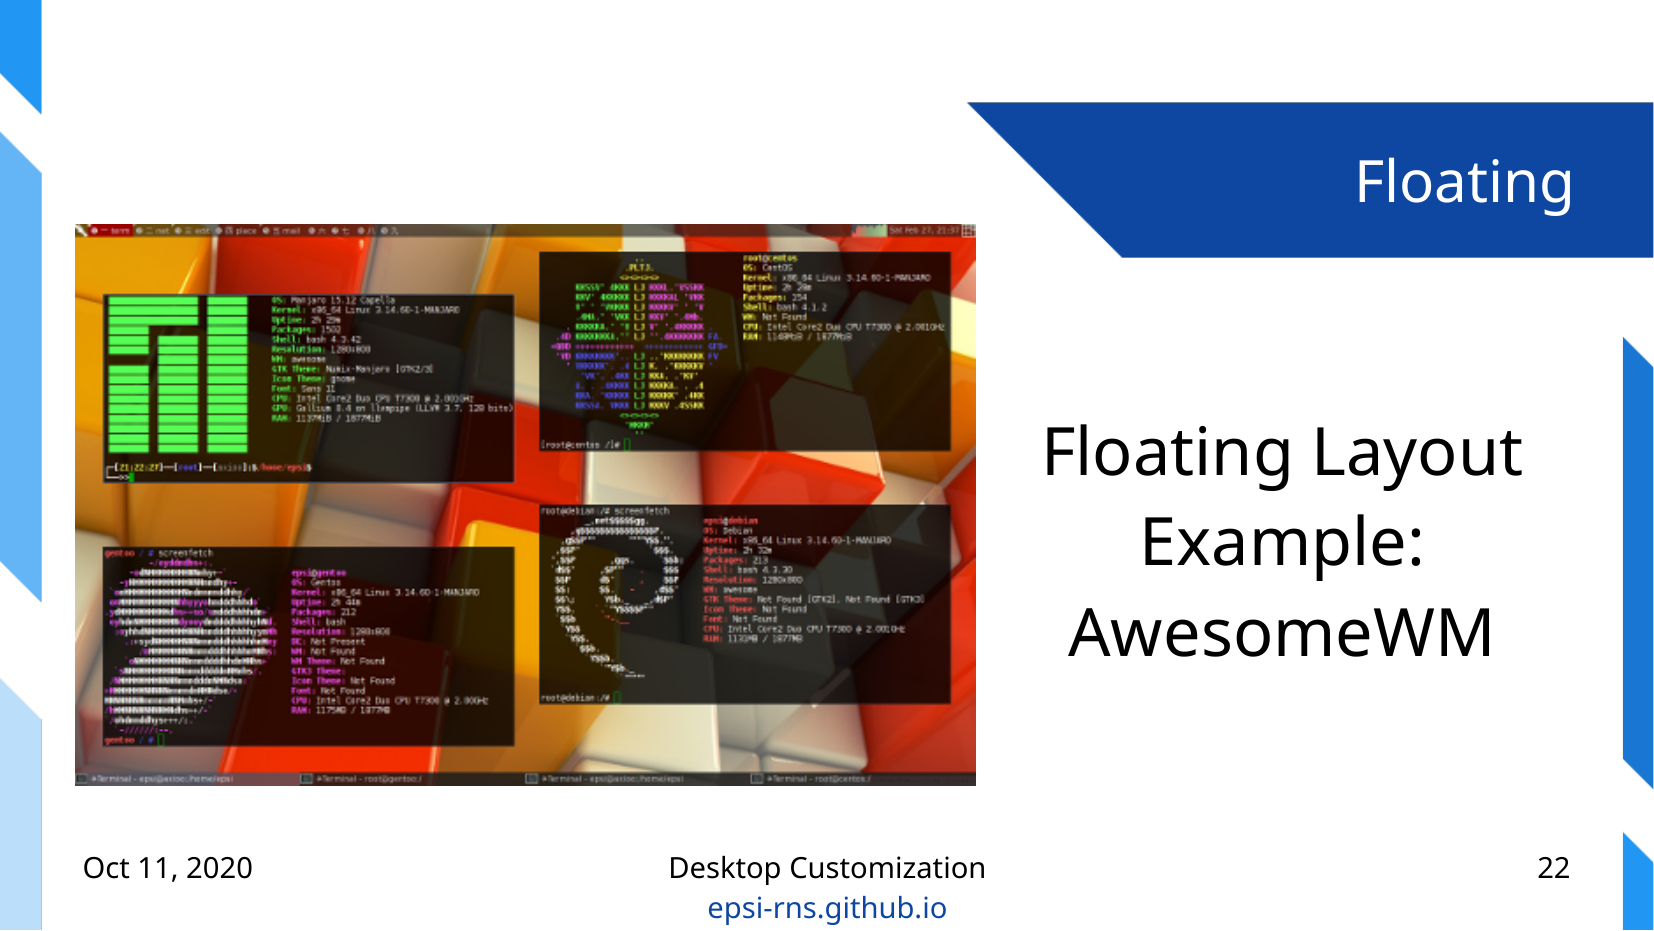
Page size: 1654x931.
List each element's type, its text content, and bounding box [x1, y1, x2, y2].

title Floating [1050, 105, 1576, 256]
subtitle Floating Layout Example: AwesomeWM [975, 270, 1591, 811]
picture [0, 0, 1654, 930]
